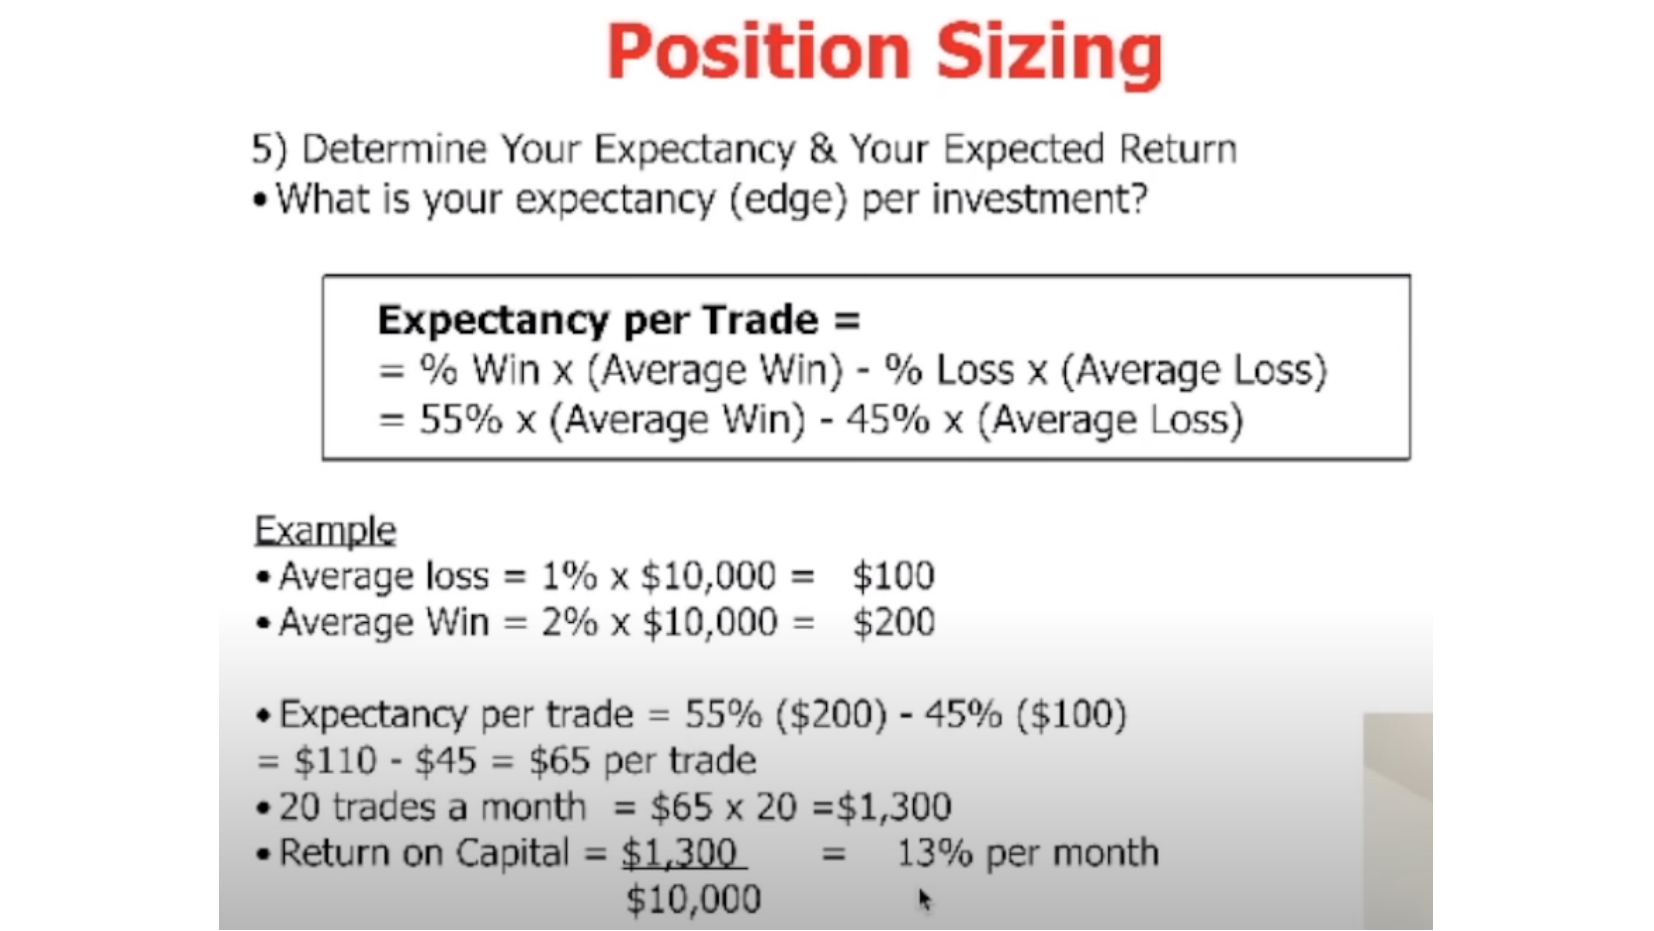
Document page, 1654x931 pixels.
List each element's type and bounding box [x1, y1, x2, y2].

picture [219, 0, 1433, 930]
